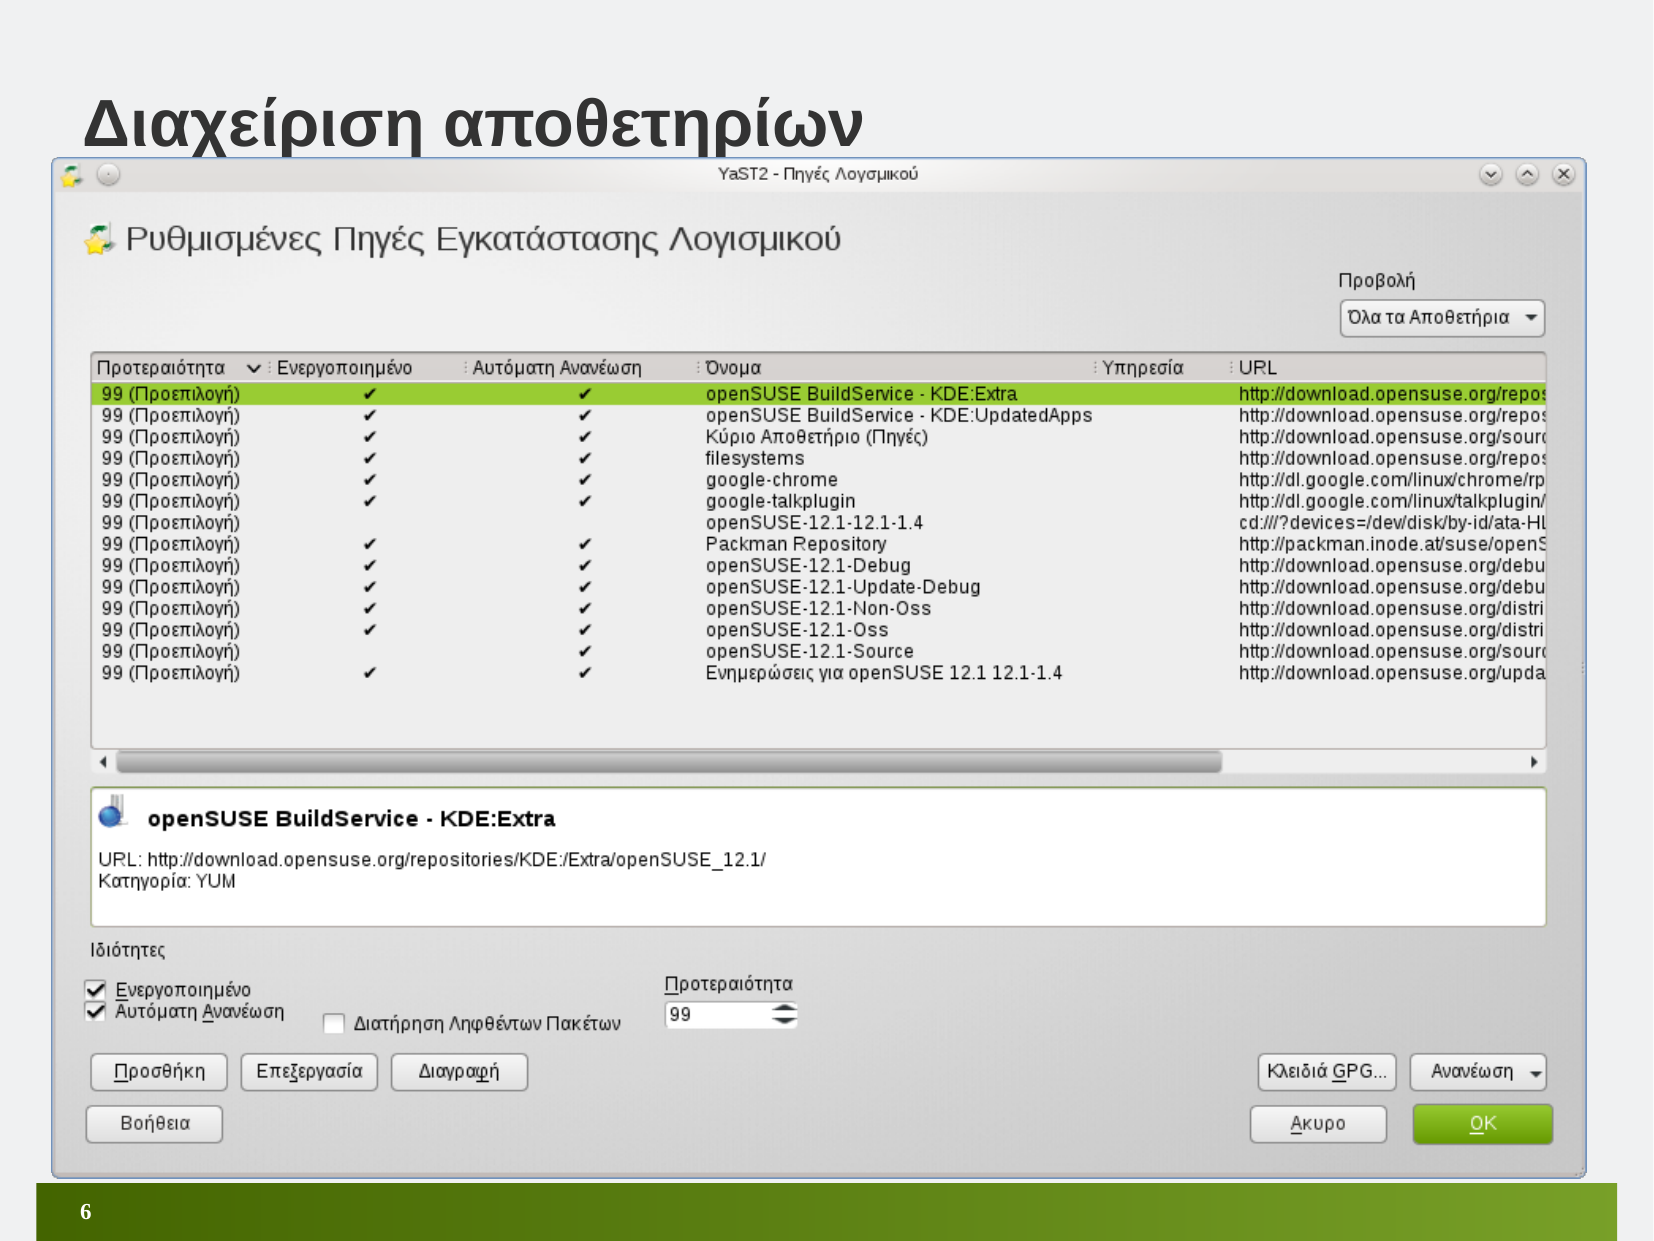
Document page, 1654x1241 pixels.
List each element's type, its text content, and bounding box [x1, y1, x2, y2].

title Διαχείριση αποθετηρίων [82, 49, 1571, 157]
picture [0, 0, 1654, 1241]
